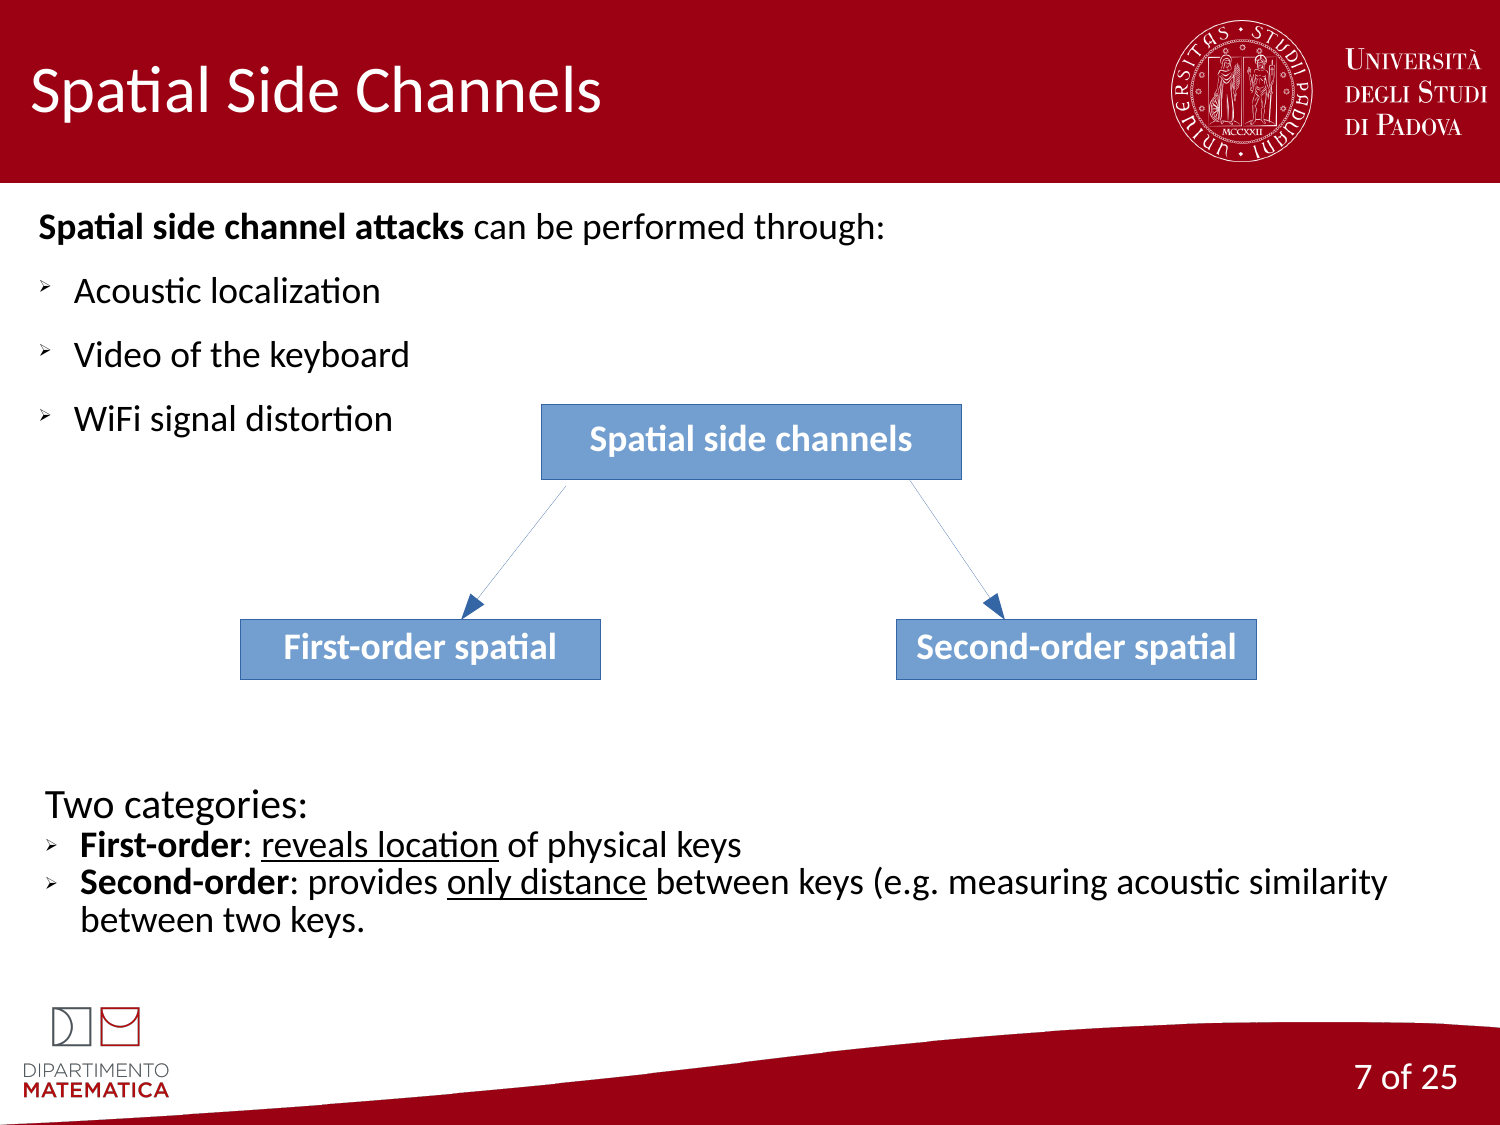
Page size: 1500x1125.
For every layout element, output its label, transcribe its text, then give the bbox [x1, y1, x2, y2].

text_box Two categories: First-order: reveals location of physical keys Second-order: provides only distance between keys (e.g. measuring acoustic similarity between two keys. [30, 780, 1471, 991]
slide_number <number> of 25 [1136, 1044, 1474, 1104]
text_box Second-order spatial [896, 619, 1257, 680]
text_box Spatial side channels [541, 404, 962, 480]
picture [0, 1007, 1500, 1125]
title Spatial Side Channels [0, 0, 1159, 183]
text_box First-order spatial [240, 619, 601, 680]
list Spatial side channel attacks can be performed through: Acoustic localization Video of the keyboard WiFi signal distortion [0, 195, 1477, 376]
picture [1171, 20, 1487, 162]
